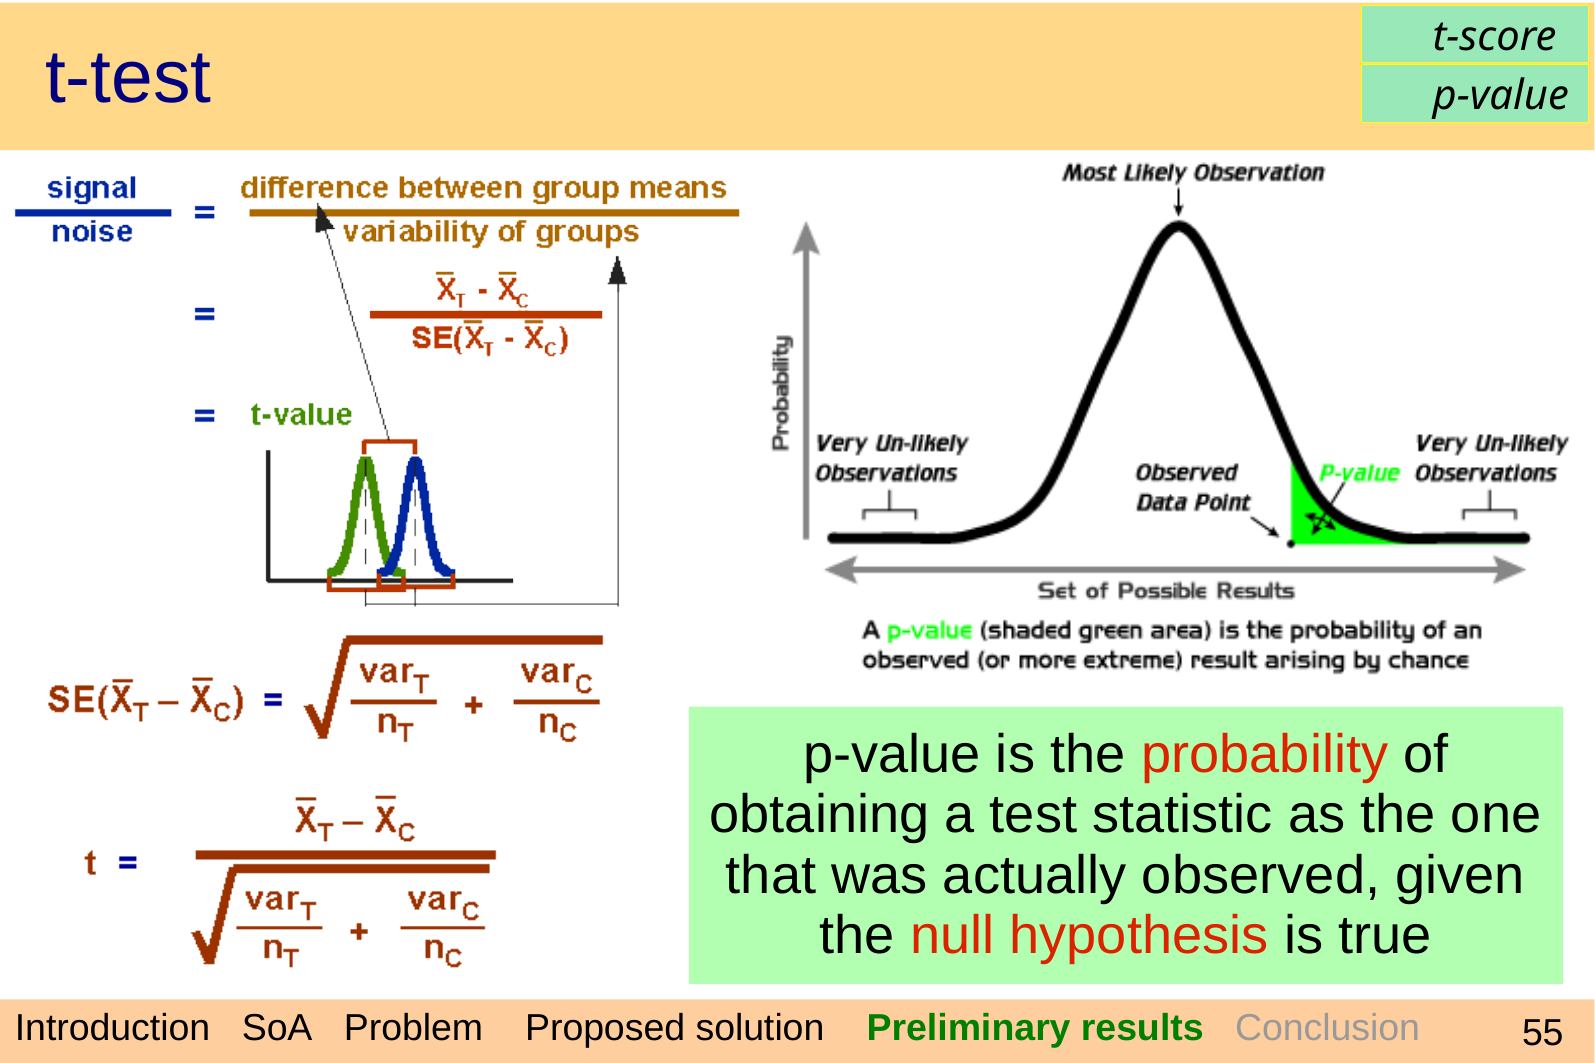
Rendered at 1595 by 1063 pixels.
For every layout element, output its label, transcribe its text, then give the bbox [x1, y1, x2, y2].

list t-score [1361, 5, 1589, 62]
list p-value is the probability of obtaining a test statistic as the one that was actually observed, given the null hypothesis is true [688, 706, 1564, 985]
text_box <number> [1377, 1003, 1579, 1063]
picture [71, 790, 504, 976]
title t-test [0, 2, 1595, 151]
text_box Introduction SoA Problem Proposed solution Preliminary results Conclusion [0, 999, 1595, 1063]
picture [755, 151, 1595, 695]
picture [2, 167, 753, 751]
list p-value [1361, 64, 1589, 121]
